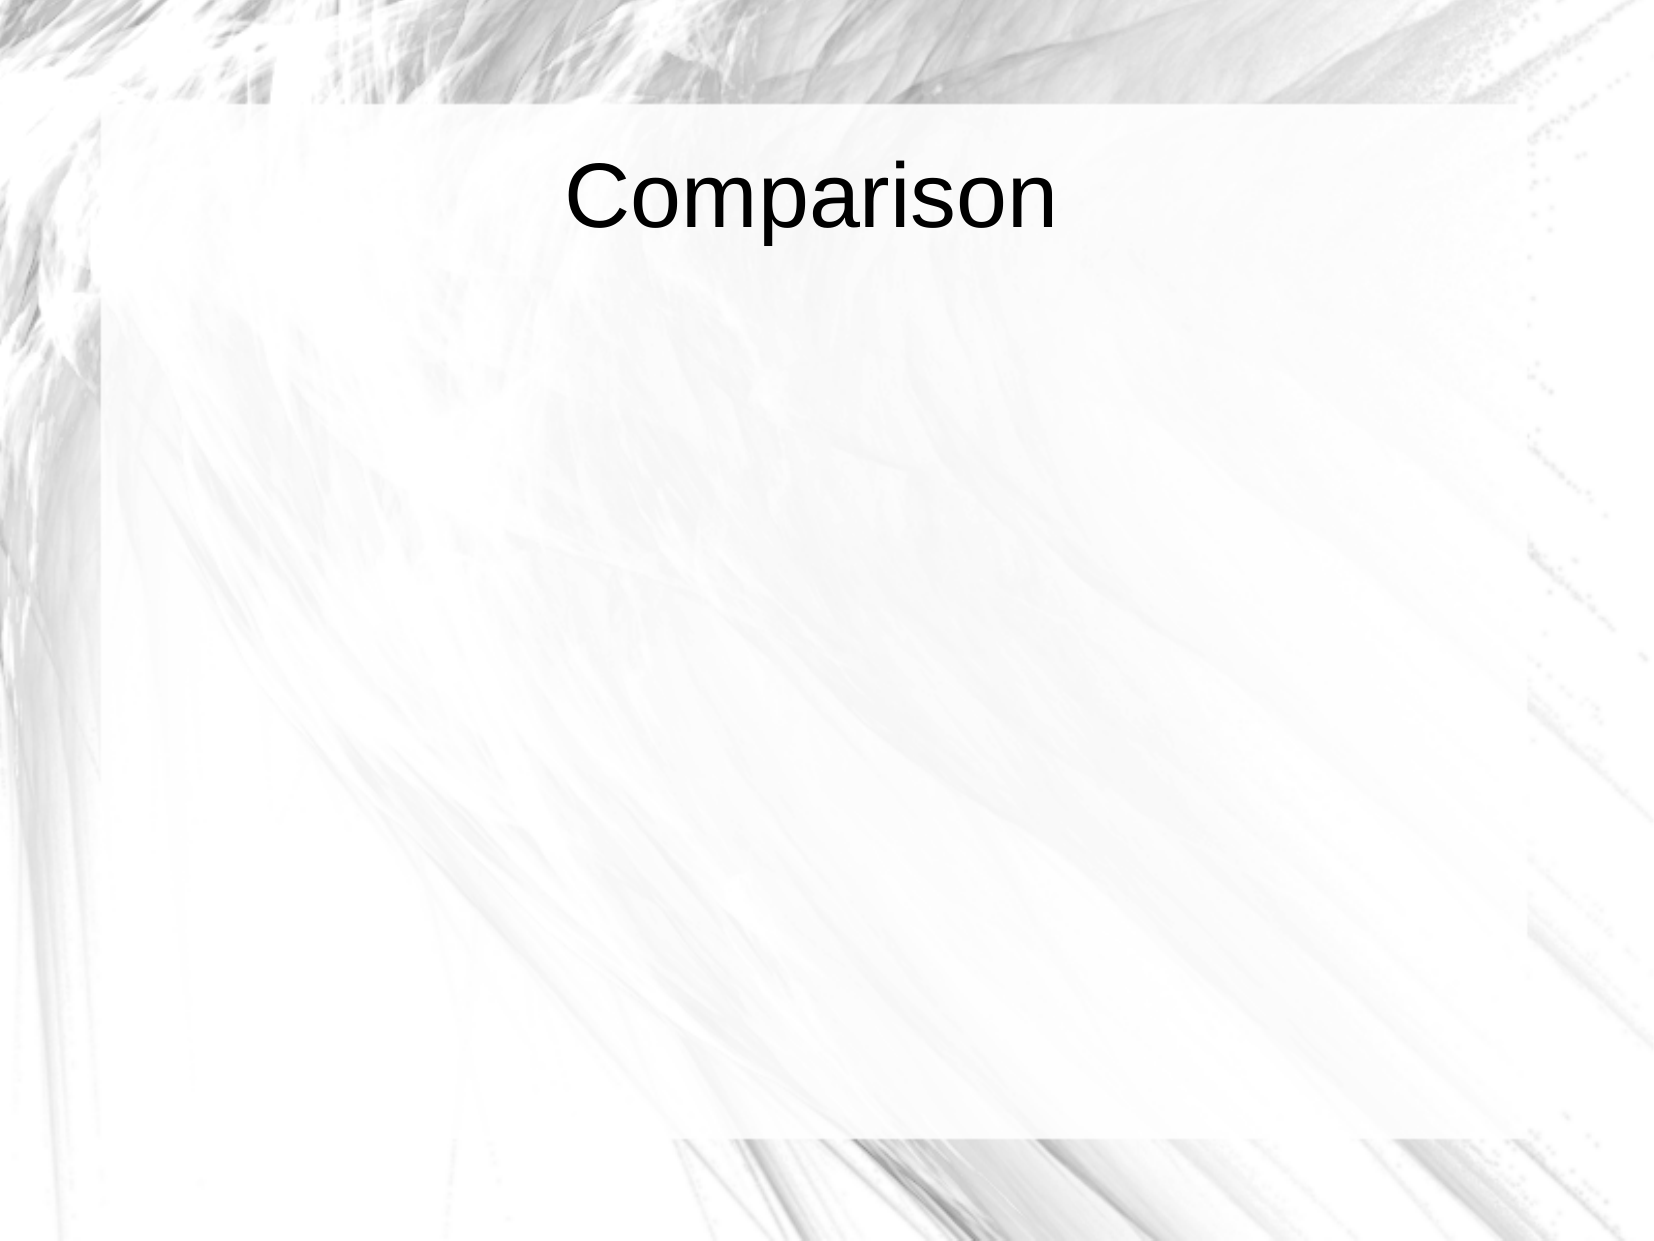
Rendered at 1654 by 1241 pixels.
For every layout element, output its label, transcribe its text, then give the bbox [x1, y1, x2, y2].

title Comparison [118, 119, 1506, 273]
picture [0, 0, 1654, 1241]
